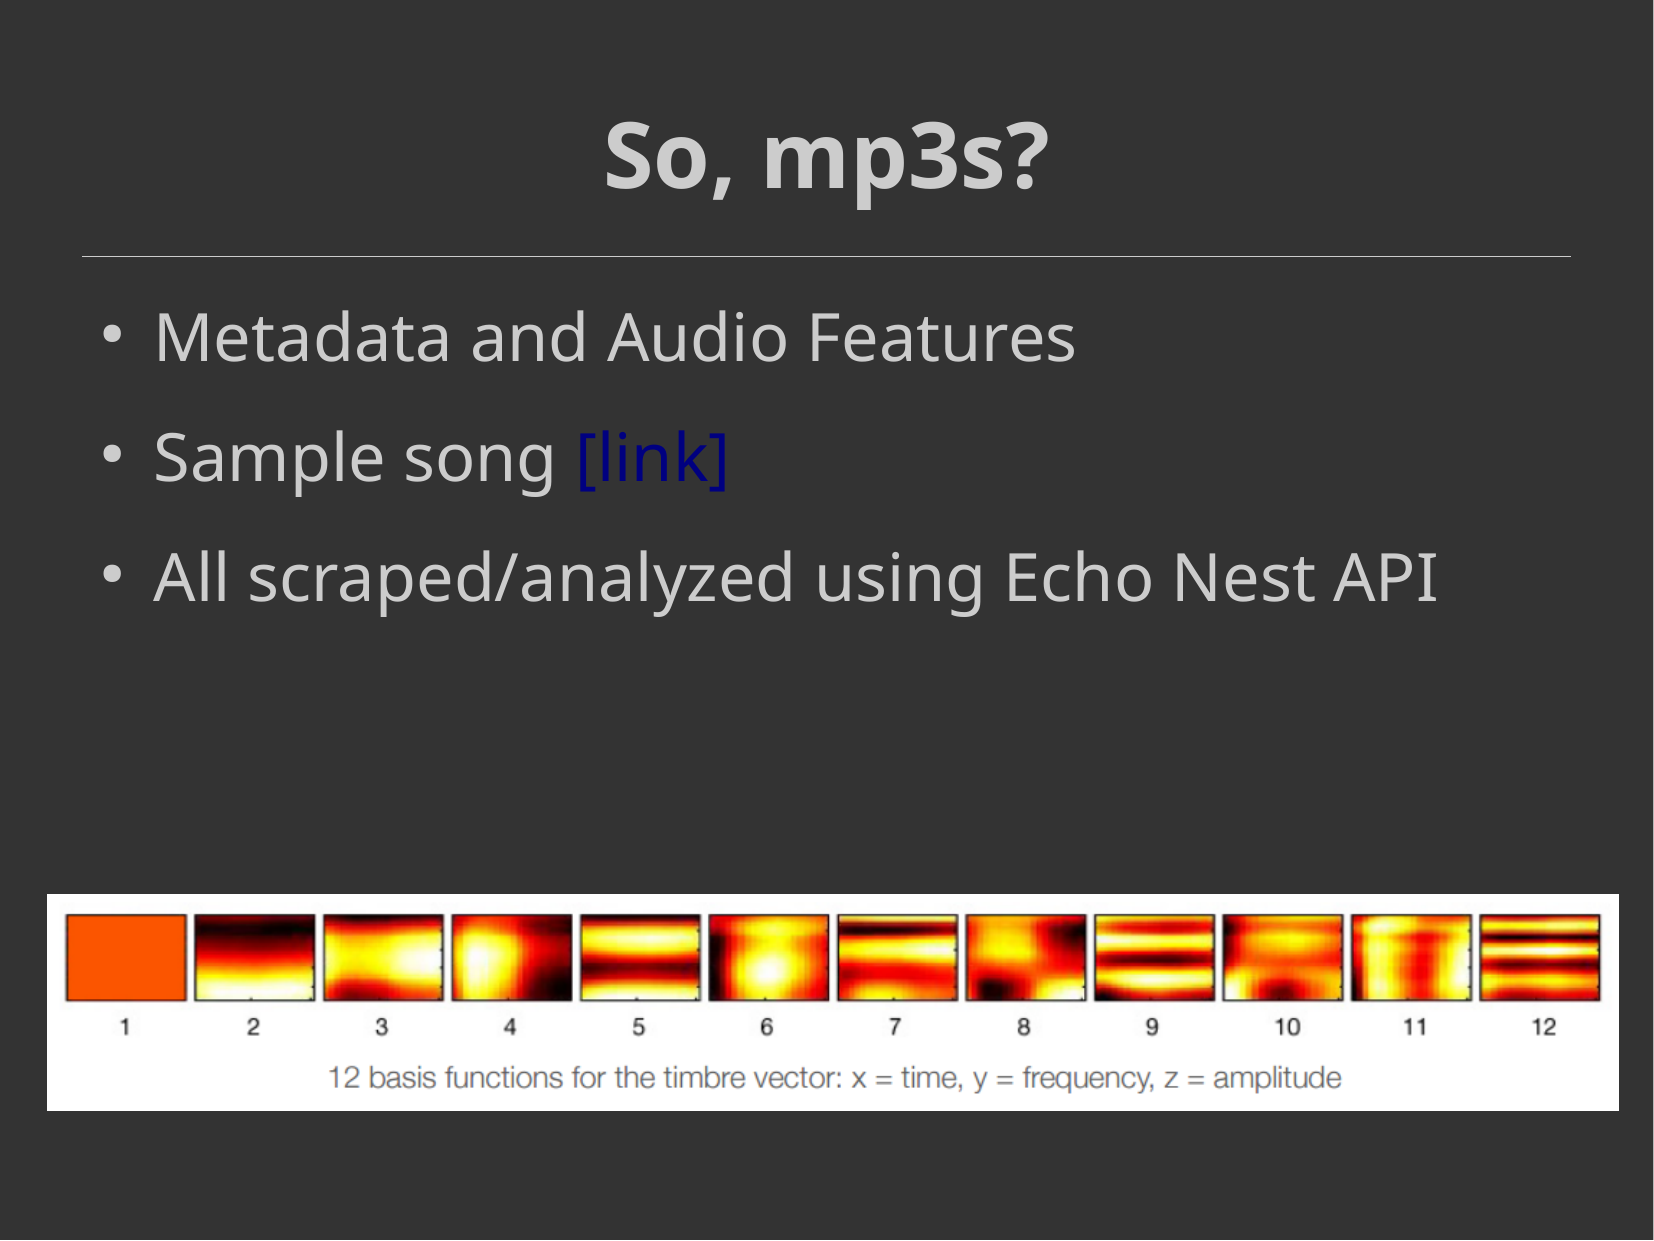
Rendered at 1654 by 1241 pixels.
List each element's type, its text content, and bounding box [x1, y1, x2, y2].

picture [47, 894, 1619, 1111]
title So, mp3s? [82, 49, 1571, 257]
list Metadata and Audio Features Sample song [link] All scraped/analyzed using Echo Nest API [82, 290, 1571, 894]
